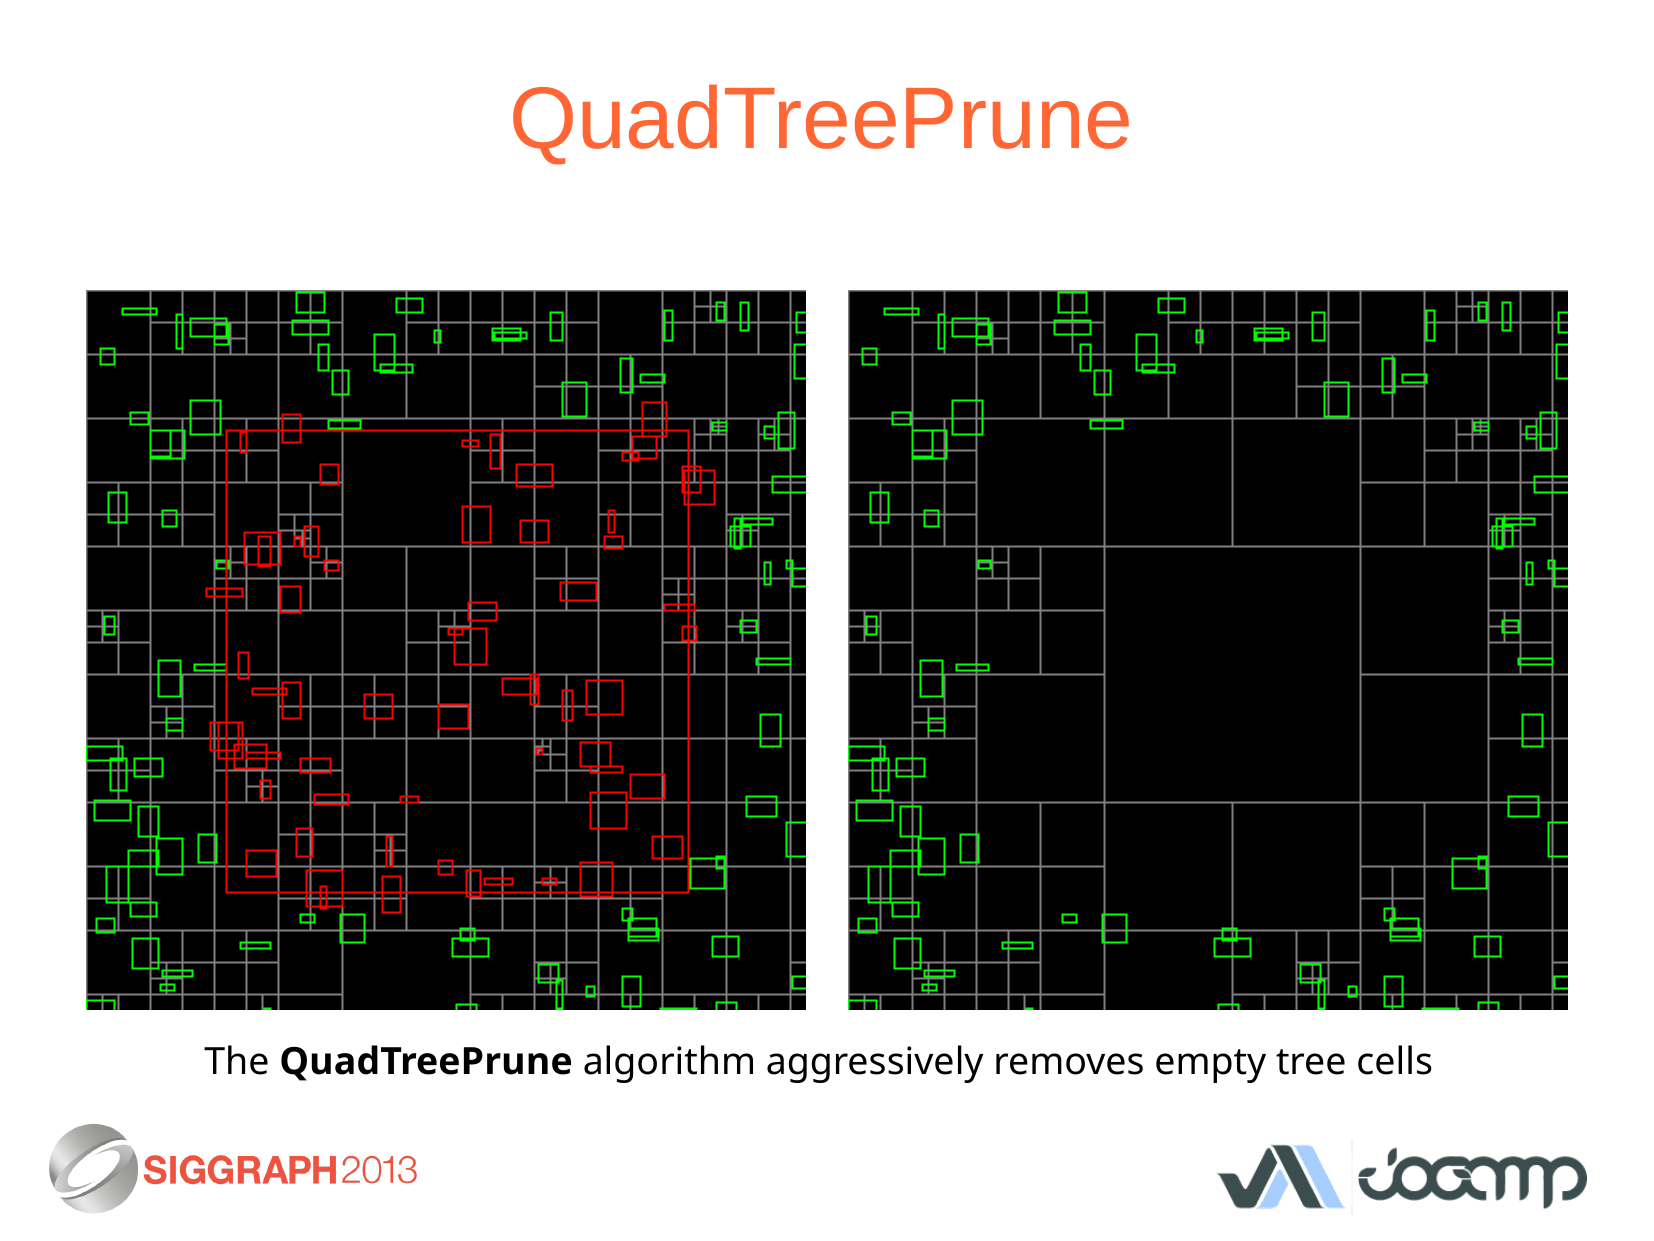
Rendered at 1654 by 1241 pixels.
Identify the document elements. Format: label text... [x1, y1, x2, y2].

title QuadTreePrune [68, 49, 1576, 188]
picture [848, 290, 1568, 1010]
picture [45, 1122, 421, 1215]
picture [1215, 1139, 1587, 1215]
picture [86, 290, 806, 1010]
text_box The QuadTreePrune algorithm aggressively removes empty tree cells [189, 1027, 1559, 1086]
